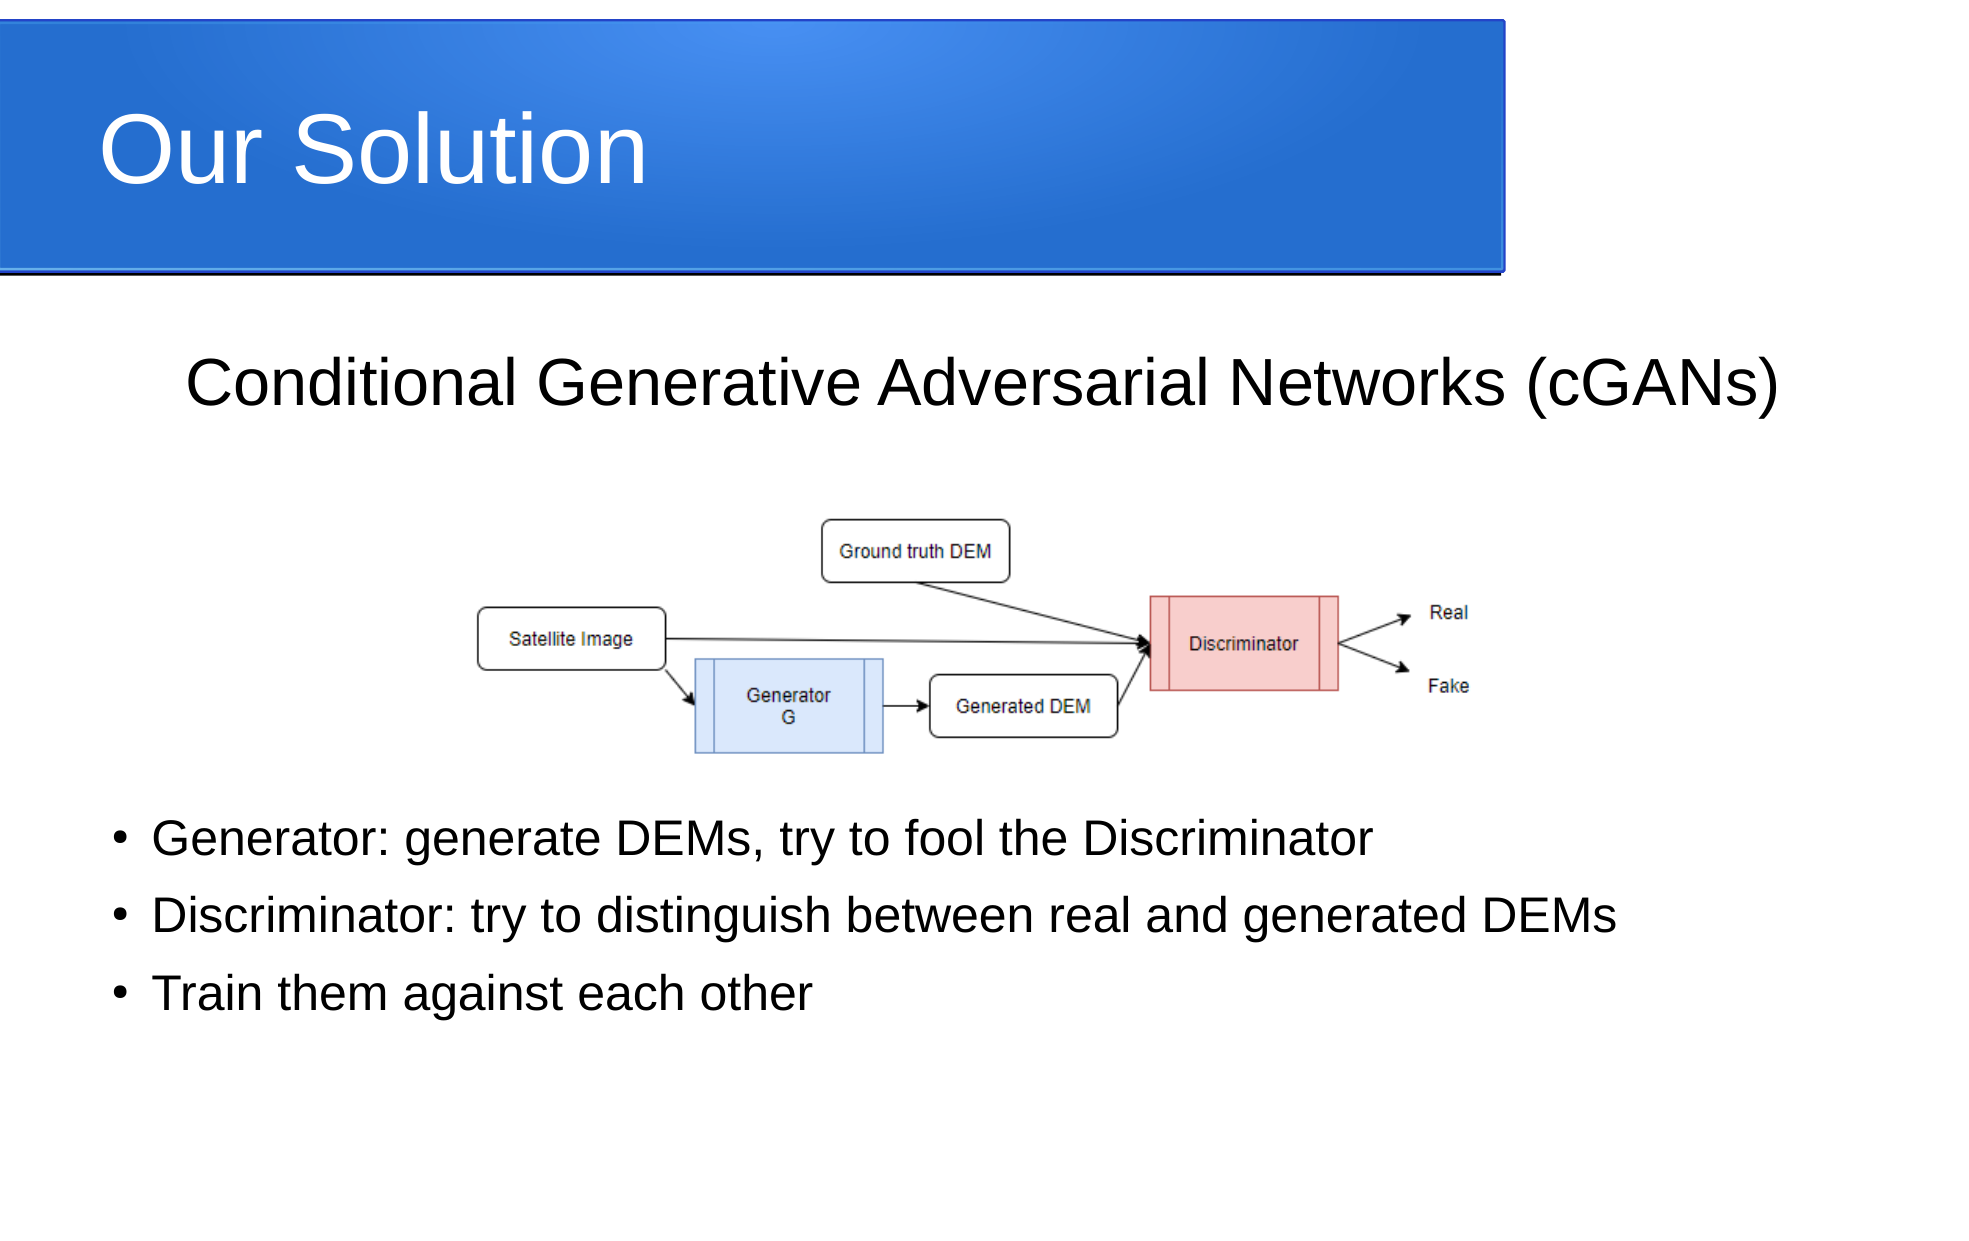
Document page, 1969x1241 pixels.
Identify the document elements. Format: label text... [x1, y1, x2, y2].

subtitle Conditional Generative Adversarial Networks (cGANs) [98, 299, 1870, 466]
title Our Solution [98, 47, 1470, 252]
picture [443, 430, 1530, 810]
list Generator: generate DEMs, try to fool the Discriminator Discriminator: try to distinguish between real and generated DEMs Train them against each other [98, 810, 1870, 1025]
